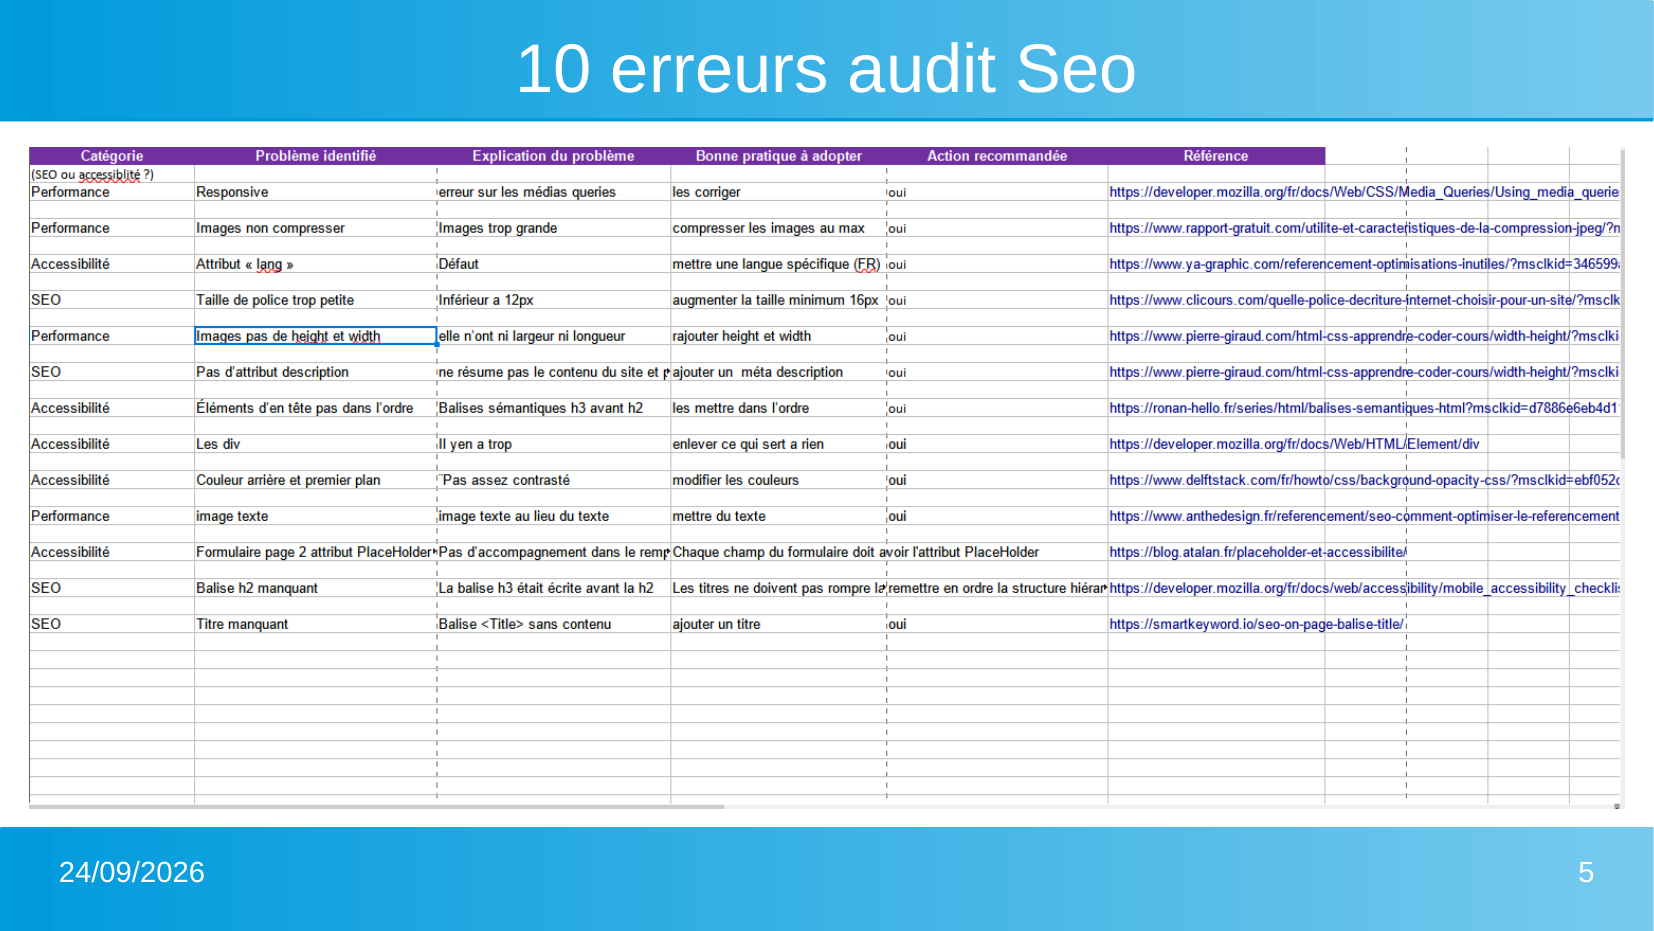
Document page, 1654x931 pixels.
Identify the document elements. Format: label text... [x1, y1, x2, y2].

picture [29, 147, 1625, 809]
title 10 erreurs audit Seo [59, 29, 1595, 108]
